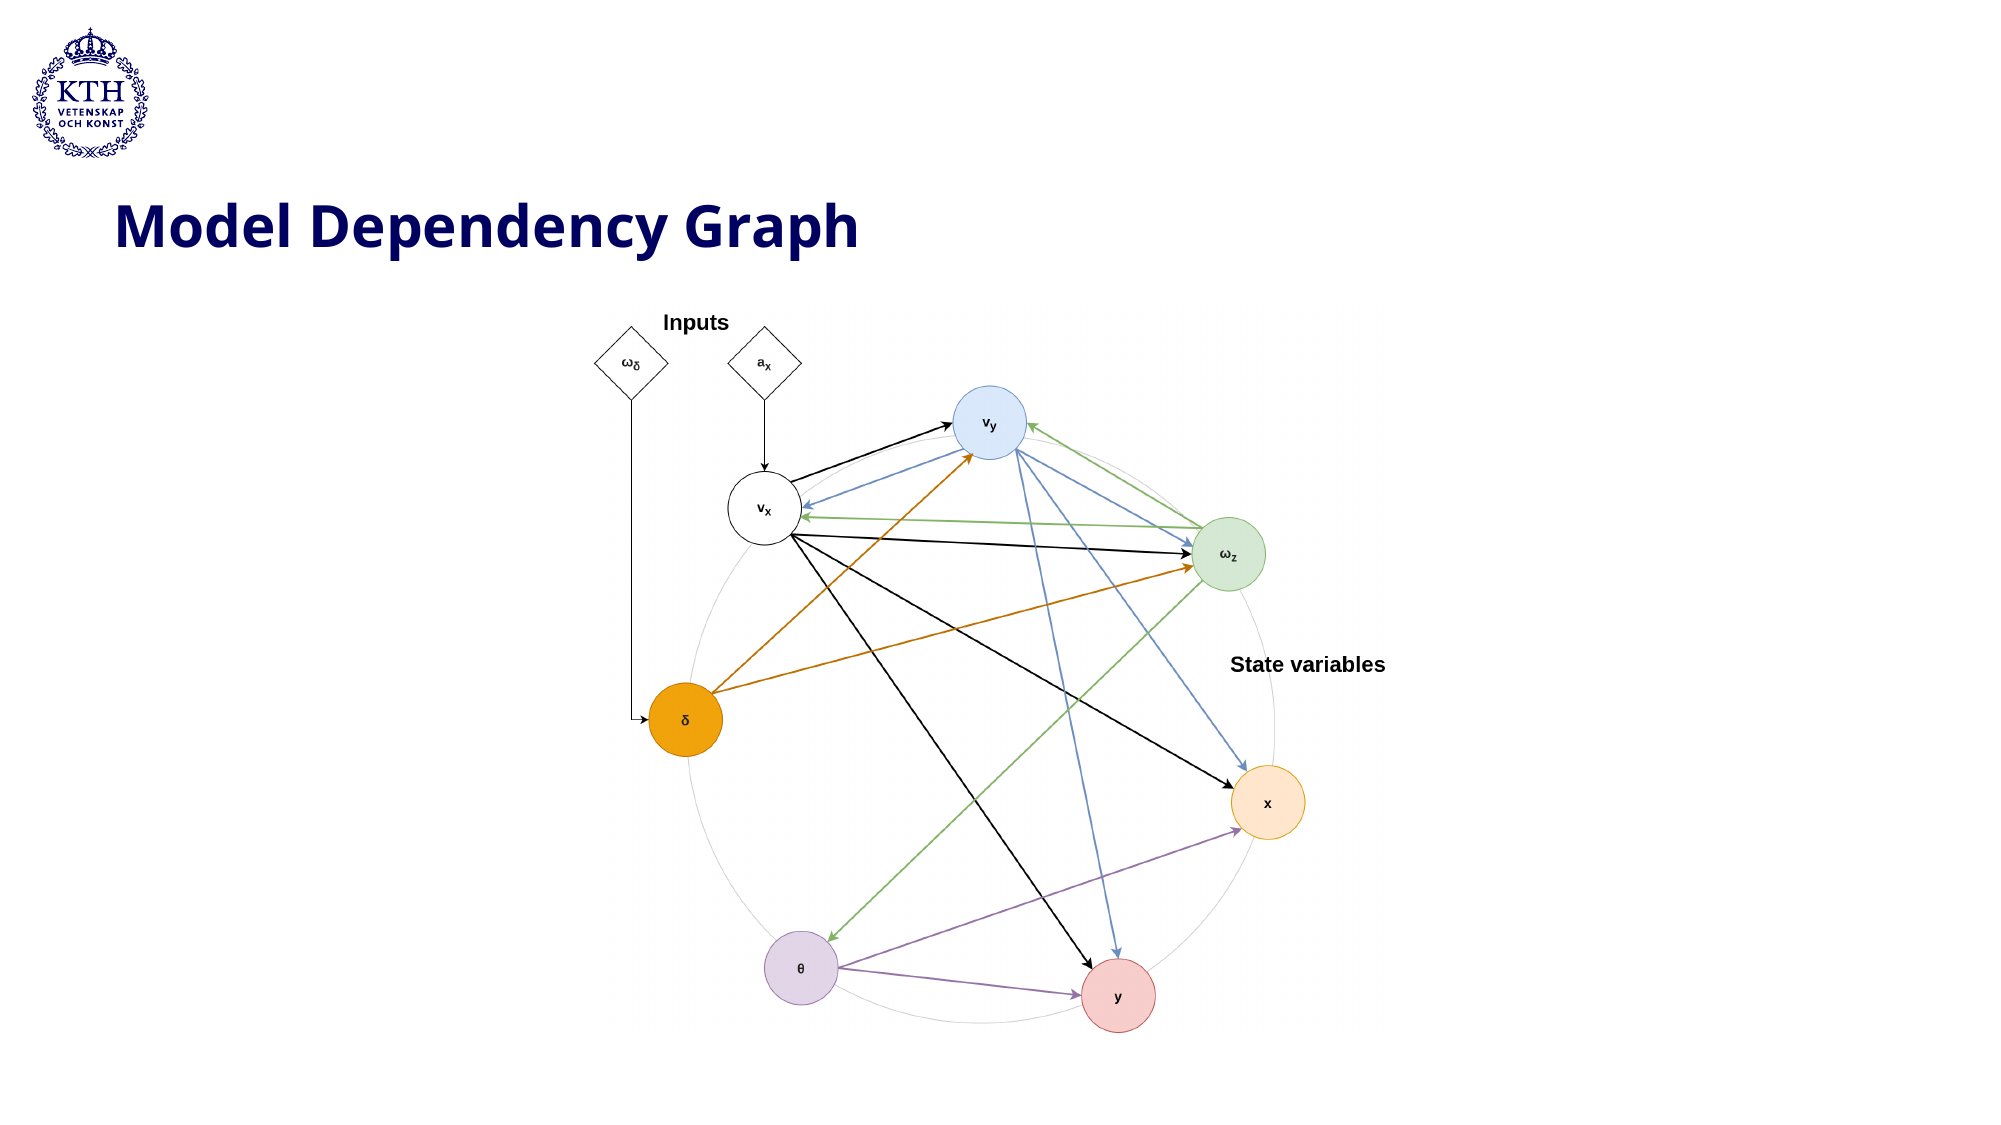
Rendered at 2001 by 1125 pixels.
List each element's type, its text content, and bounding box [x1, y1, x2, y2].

picture [593, 302, 1388, 1034]
title Model Dependency Graph [98, 179, 1902, 273]
